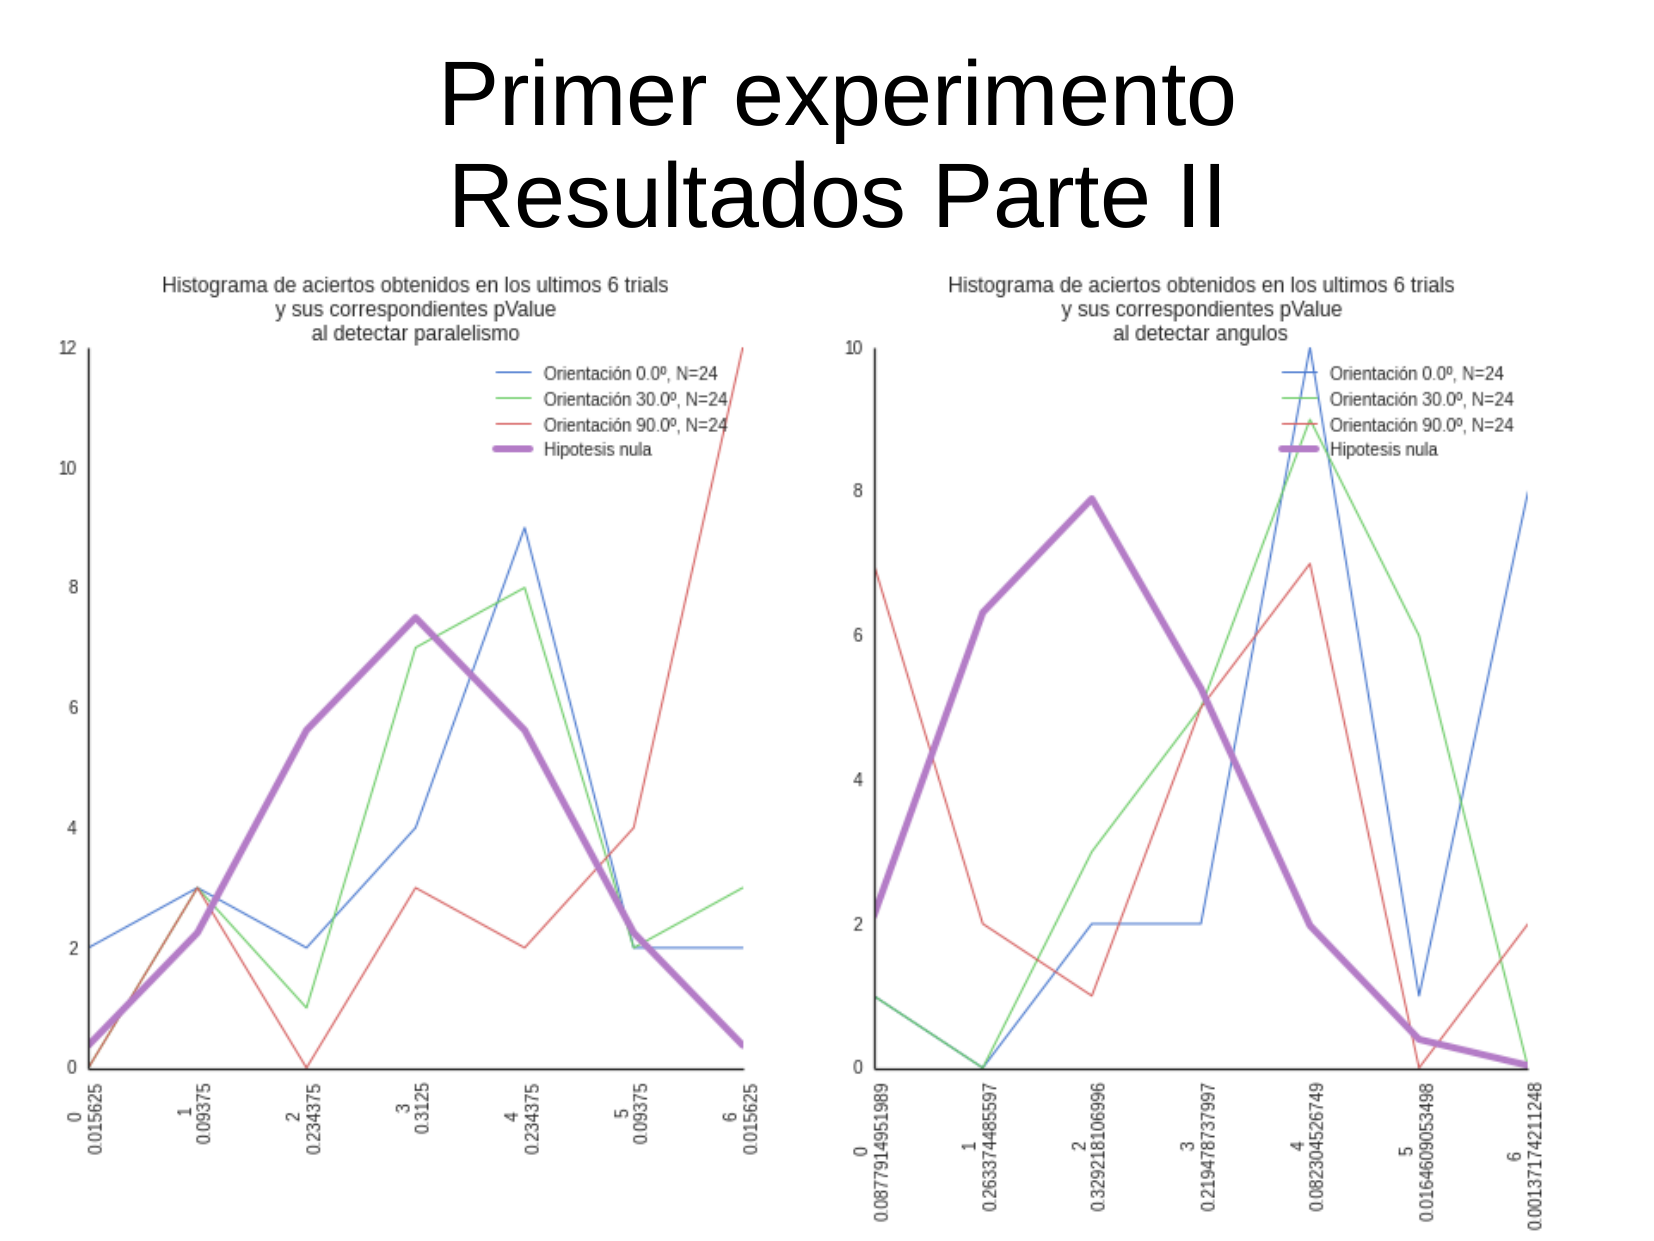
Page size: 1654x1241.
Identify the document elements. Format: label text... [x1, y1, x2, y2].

picture [47, 265, 1559, 1241]
title Primer experimento Resultados Parte II [94, 40, 1583, 249]
